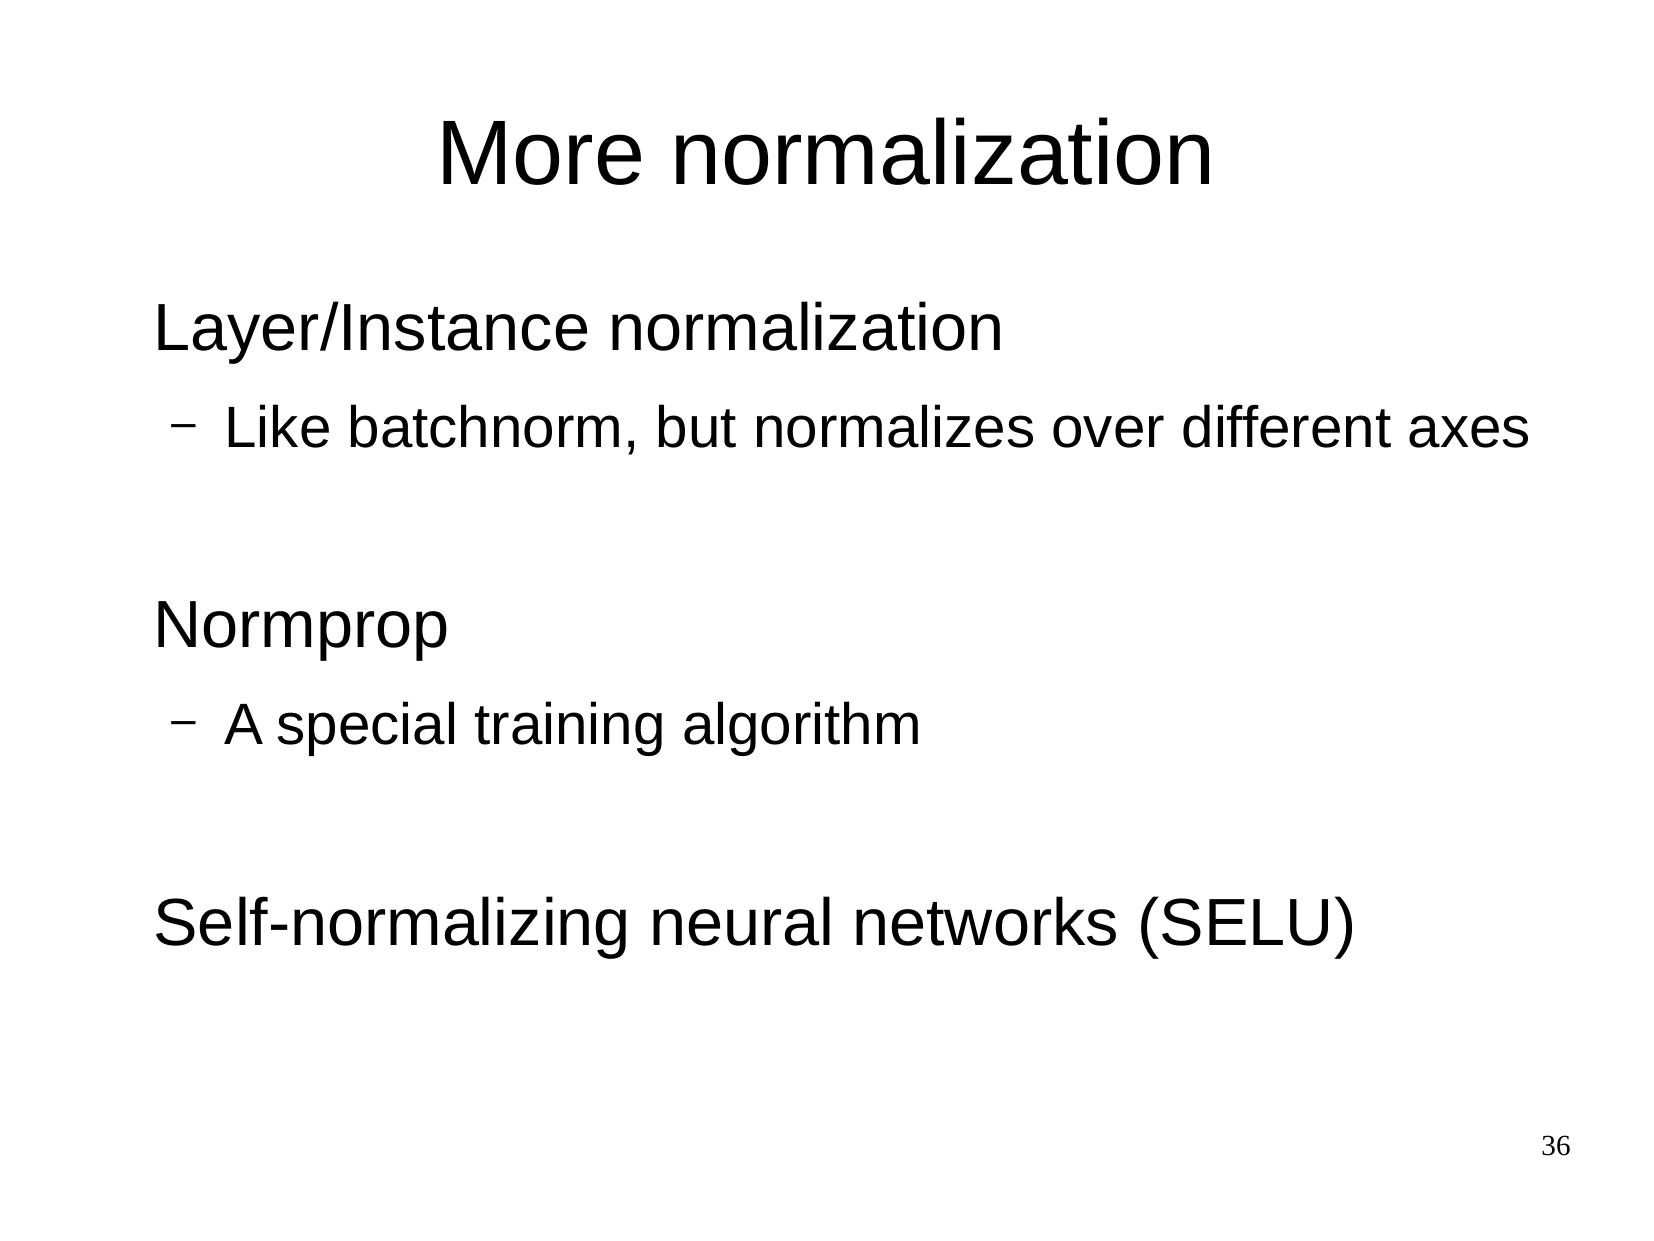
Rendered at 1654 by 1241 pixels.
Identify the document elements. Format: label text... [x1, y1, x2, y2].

list Layer/Instance normalization Like batchnorm, but normalizes over different axes Normprop A special training algorithm Self-normalizing neural networks (SELU) [82, 290, 1571, 1241]
title More normalization [82, 49, 1571, 257]
